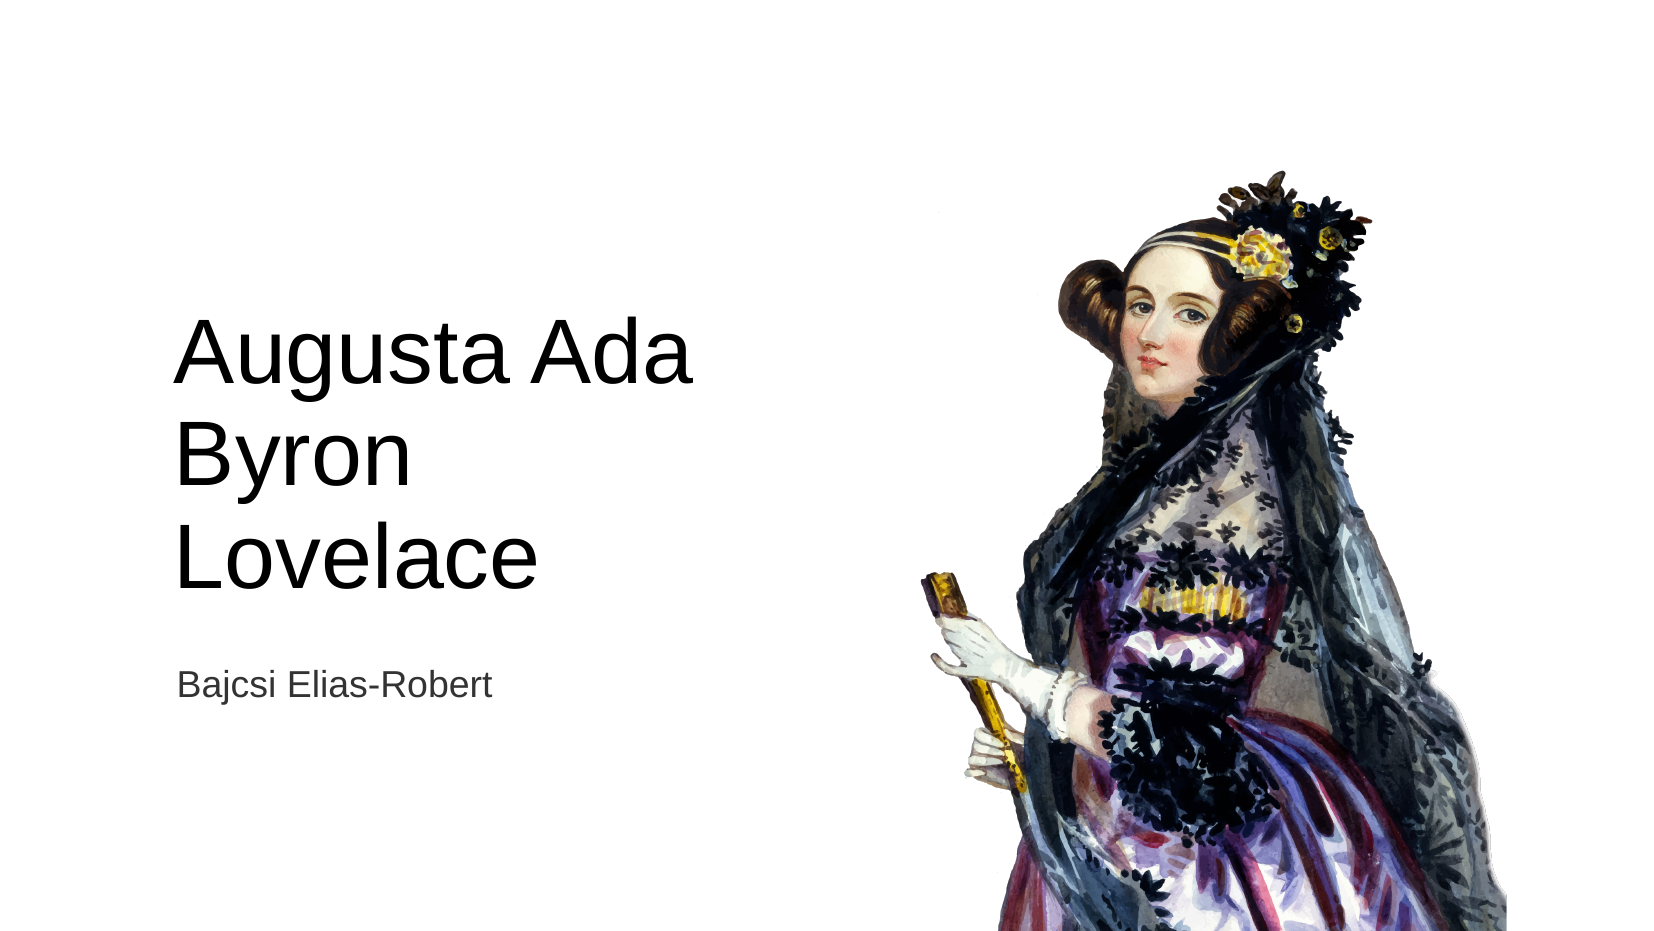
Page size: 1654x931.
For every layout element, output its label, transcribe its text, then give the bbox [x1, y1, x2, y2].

text_box Bajcsi Elias-Robert [161, 655, 575, 713]
picture [900, 149, 1507, 931]
title Augusta Ada Byron Lovelace [174, 300, 729, 608]
